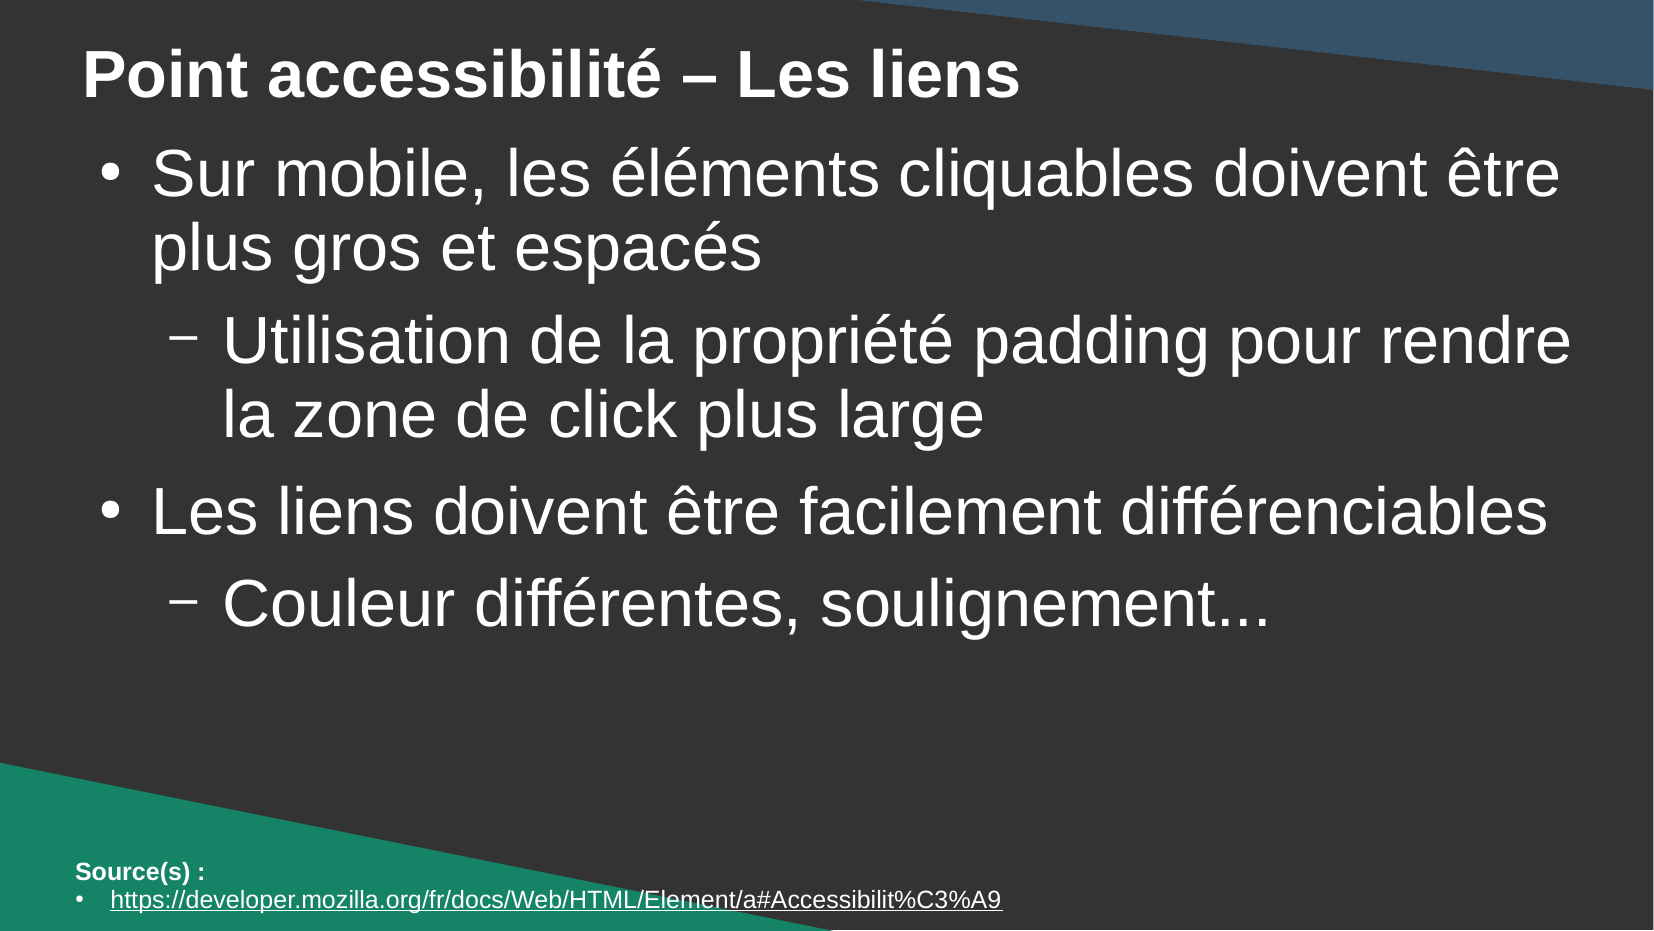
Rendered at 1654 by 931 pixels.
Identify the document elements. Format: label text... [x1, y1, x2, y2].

text_box Source(s) : https://developer.mozilla.org/fr/docs/Web/HTML/Element/a#Accessibilit%C3%A9 [60, 850, 1546, 931]
text_box [0, 762, 433, 931]
title Point accessibilité – Les liens [82, 37, 1571, 122]
list Sur mobile, les éléments cliquables doivent être plus gros et espacés Utilisation de la propriété padding pour rendre la zone de click plus large Les liens doivent être facilement différenciables Couleur différentes, soulignement... [80, 135, 1605, 815]
text_box [857, 0, 1654, 90]
